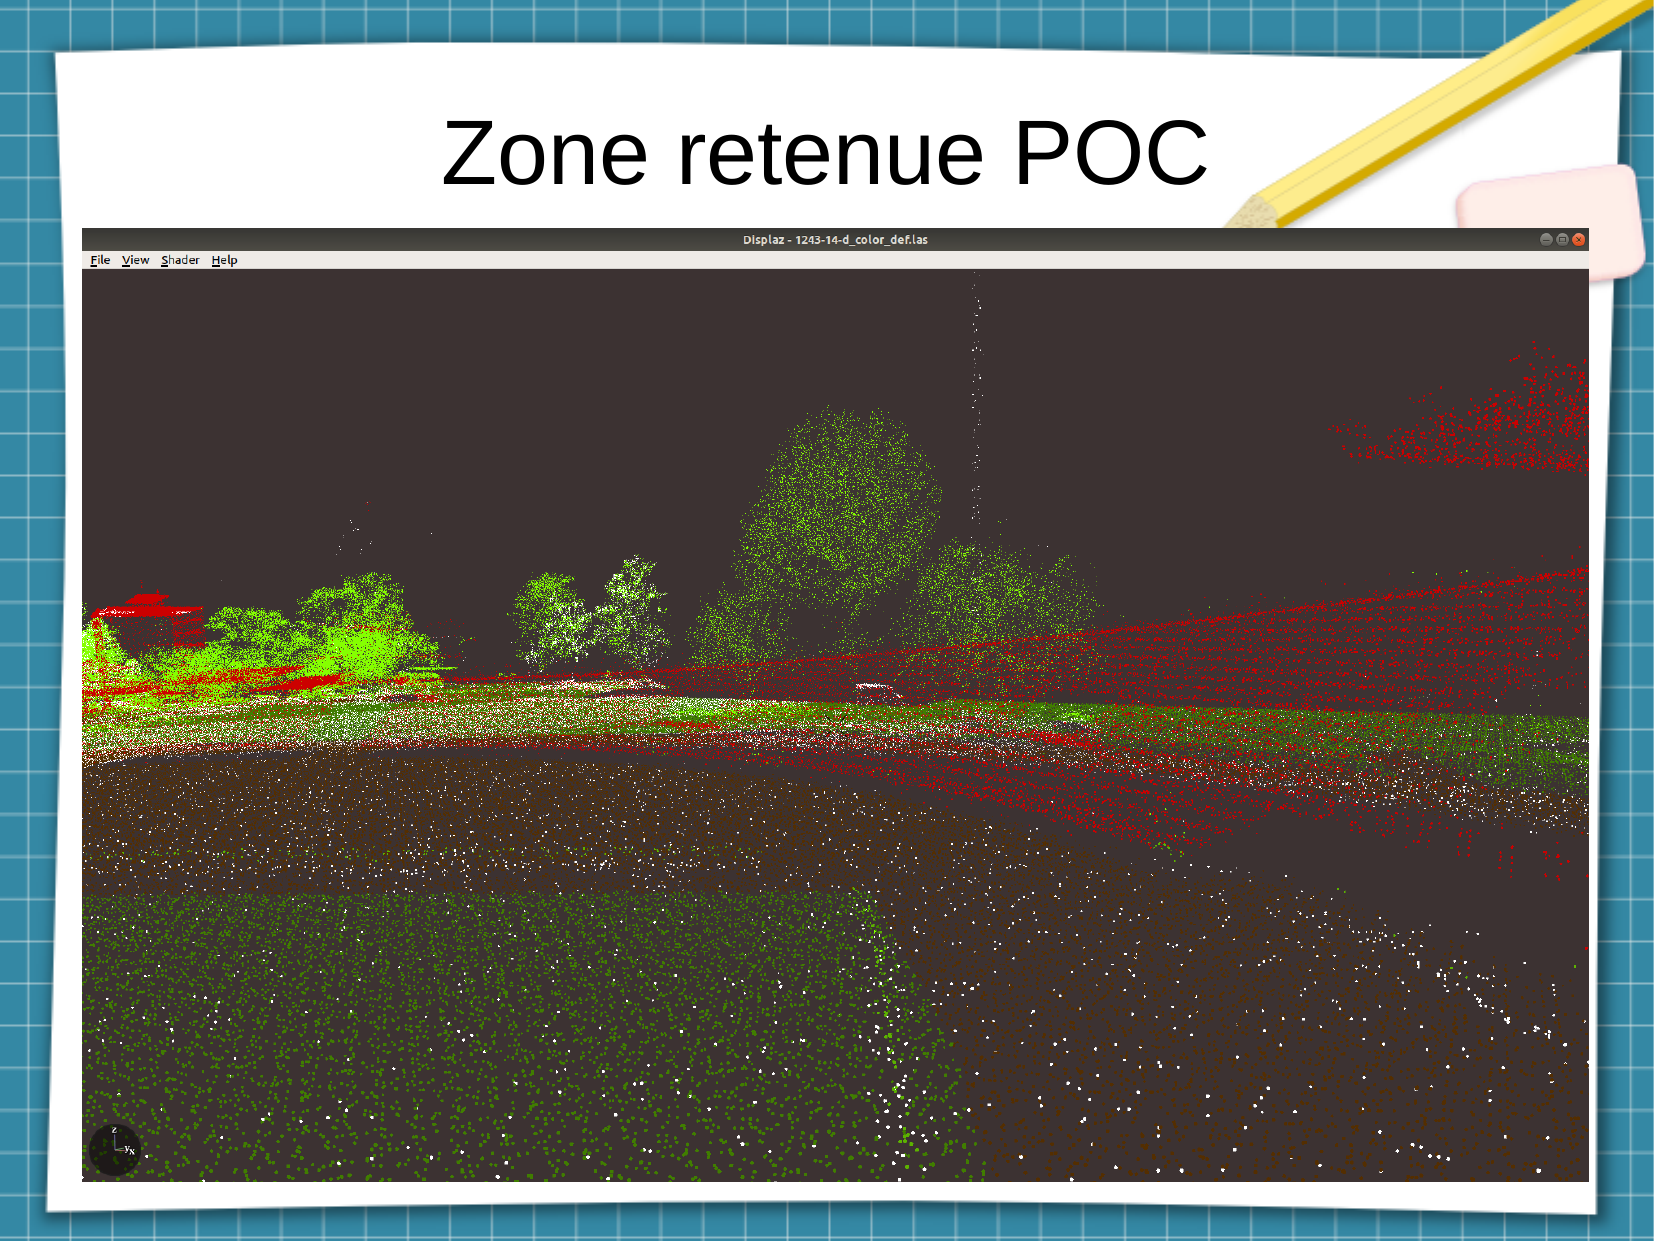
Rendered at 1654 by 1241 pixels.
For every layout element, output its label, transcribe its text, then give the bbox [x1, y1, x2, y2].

picture [0, 0, 1654, 1241]
title Zone retenue POC [82, 49, 1571, 228]
